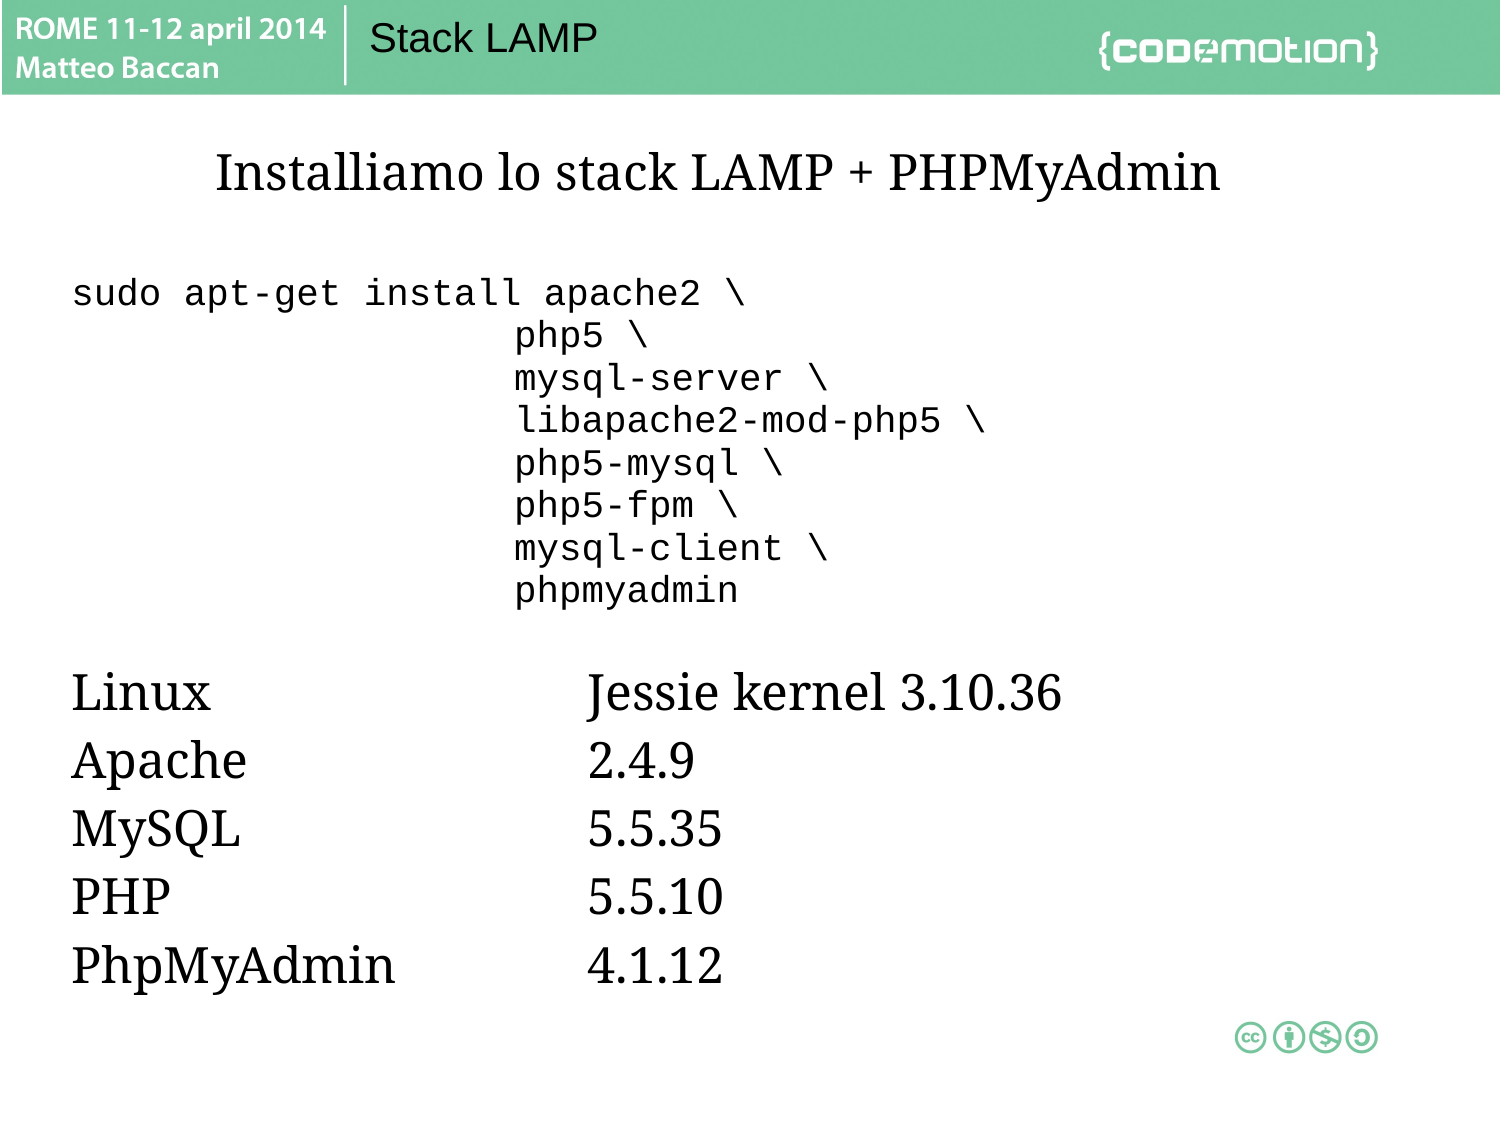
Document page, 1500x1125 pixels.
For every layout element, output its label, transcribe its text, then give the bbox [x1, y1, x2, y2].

picture [2, 0, 1500, 1125]
list Stack LAMP [354, 7, 1380, 83]
text_box Installiamo lo stack LAMP + PHPMyAdmin sudo apt-get install apache2 \ php5 \ mysql-server \ libapache2-mod-php5 \ php5-mysql \ php5-fpm \ mysql-client \ phpmyadmin Linux Jessie kernel 3.10.36 Apache 2.4.9 MySQL 5.5.35 PHP 5.5.10 PhpMyAdmin 4.1.12 [56, 129, 1382, 1016]
